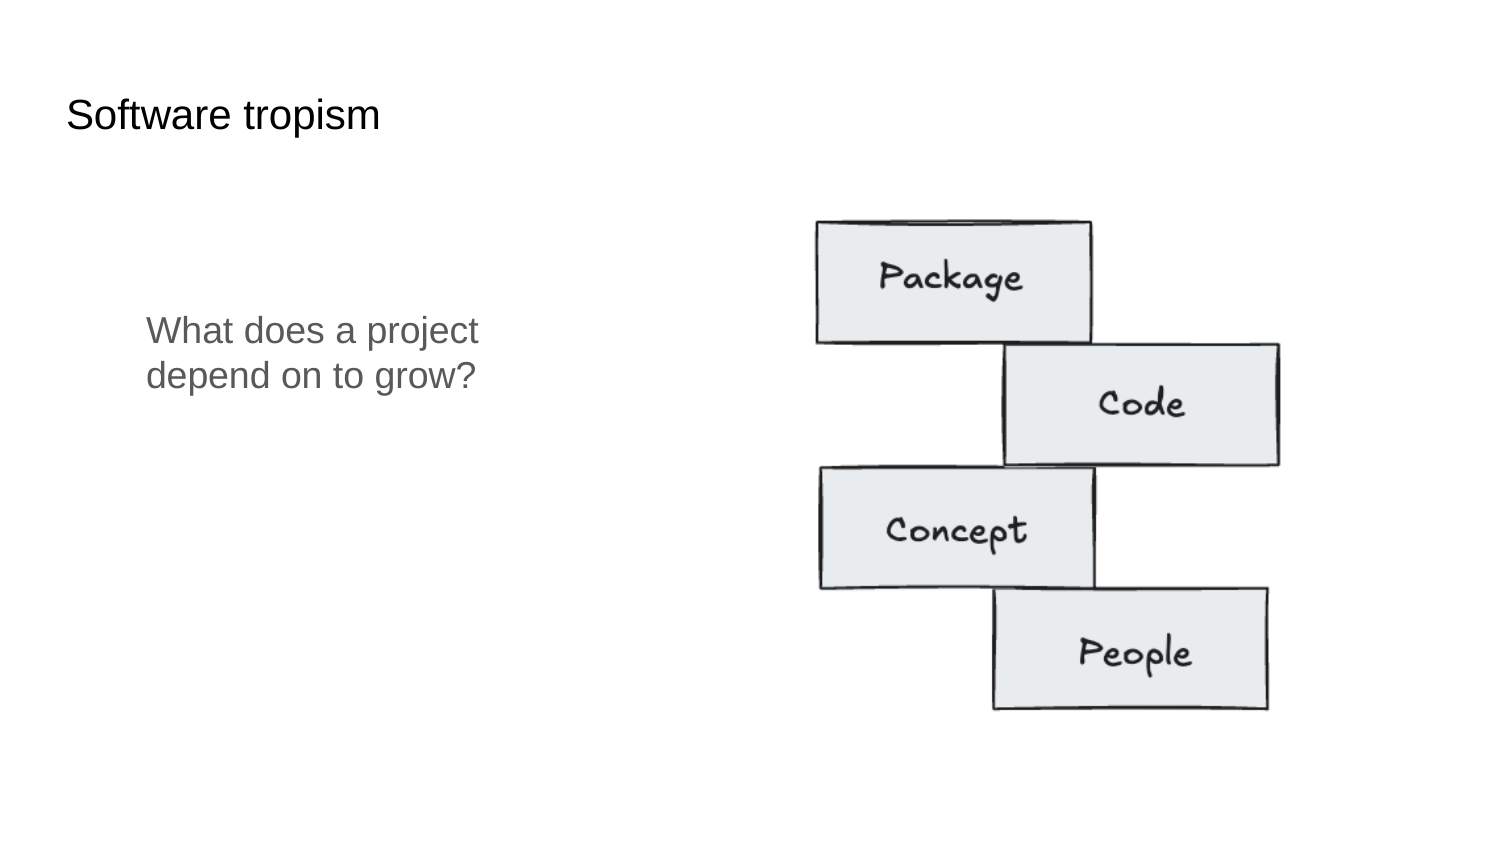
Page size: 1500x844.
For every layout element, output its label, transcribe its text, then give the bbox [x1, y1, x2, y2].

text_box Software tropism [51, 72, 1449, 199]
text_box What does a project depend on to grow? [131, 291, 689, 553]
picture [804, 209, 1291, 722]
